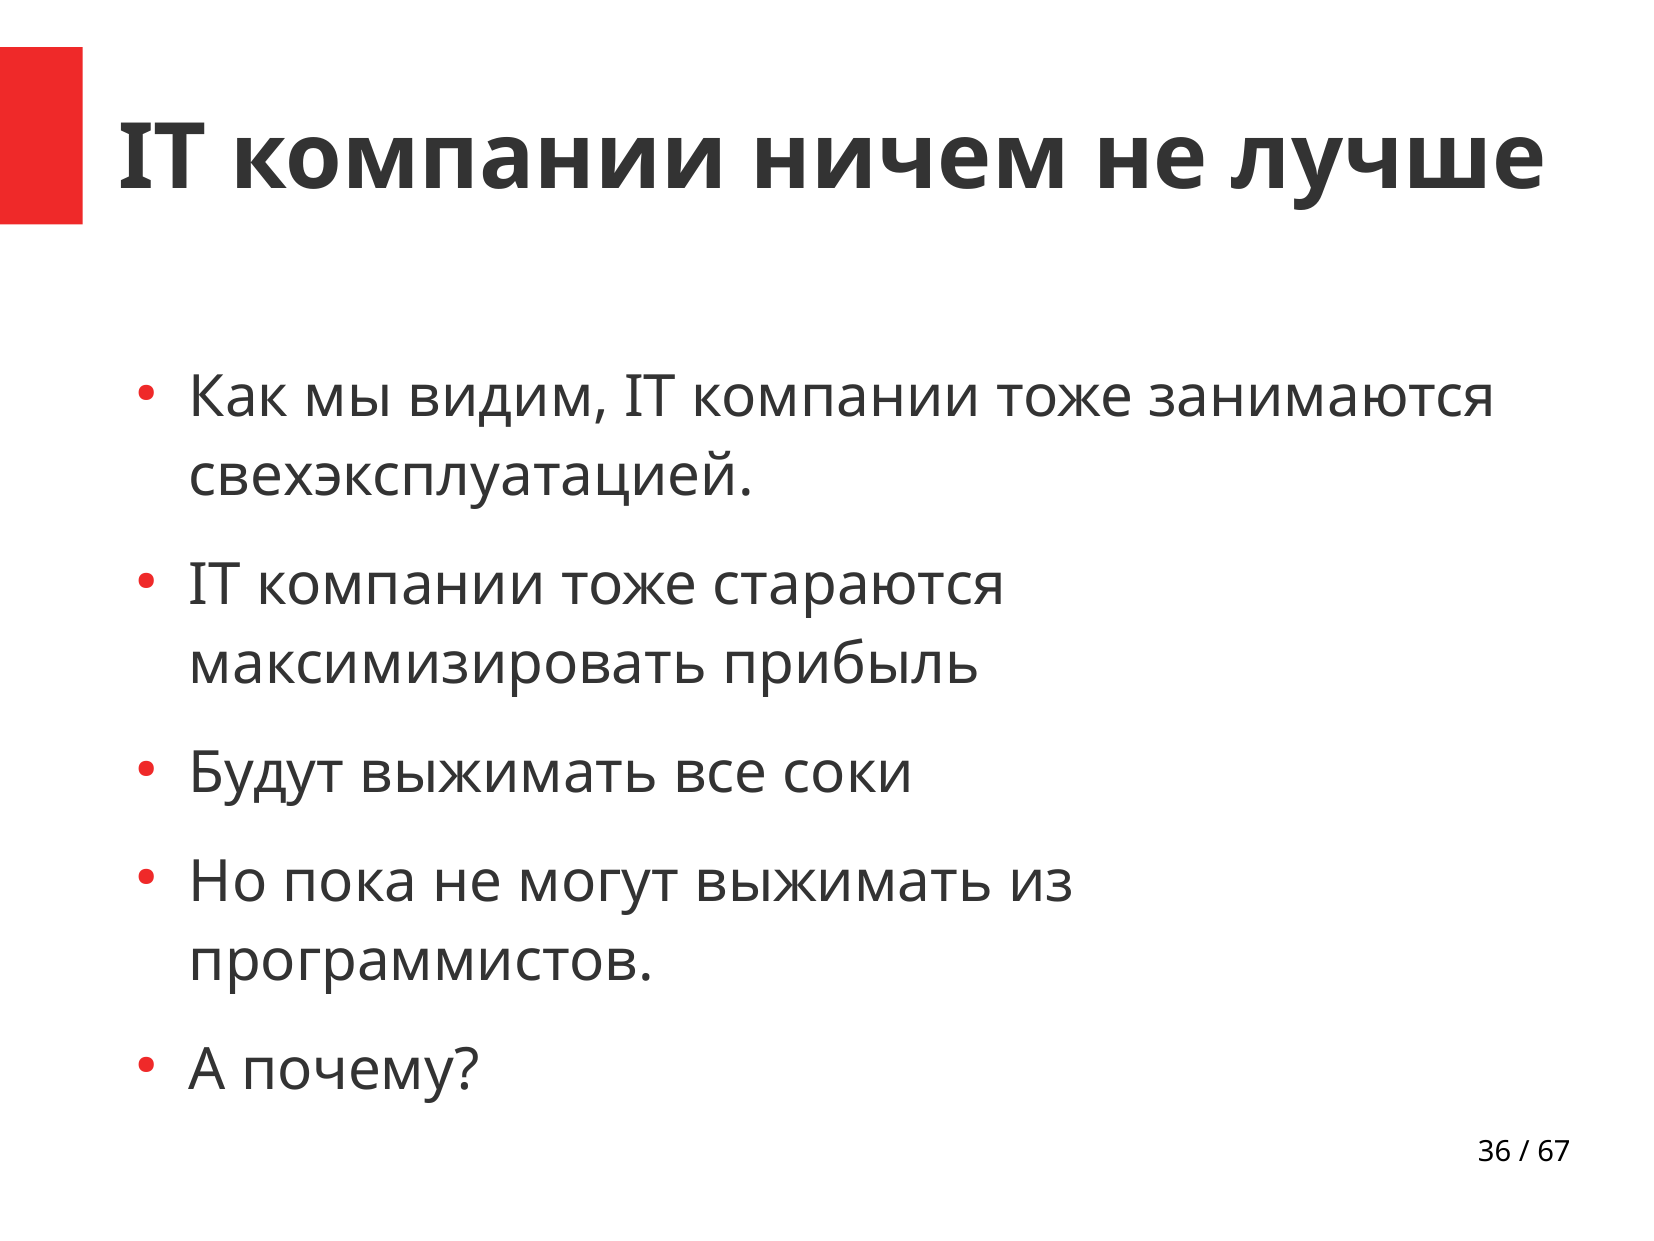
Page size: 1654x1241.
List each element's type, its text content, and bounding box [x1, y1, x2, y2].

title IT компании ничем не лучше [118, 45, 1607, 260]
list Как мы видим, IT компании тоже занимаются свехэксплуатацией. IT компании тоже стараются максимизировать прибыль Будут выжимать все соки Но пока не могут выжимать из программистов. А почему? [118, 354, 1536, 1074]
